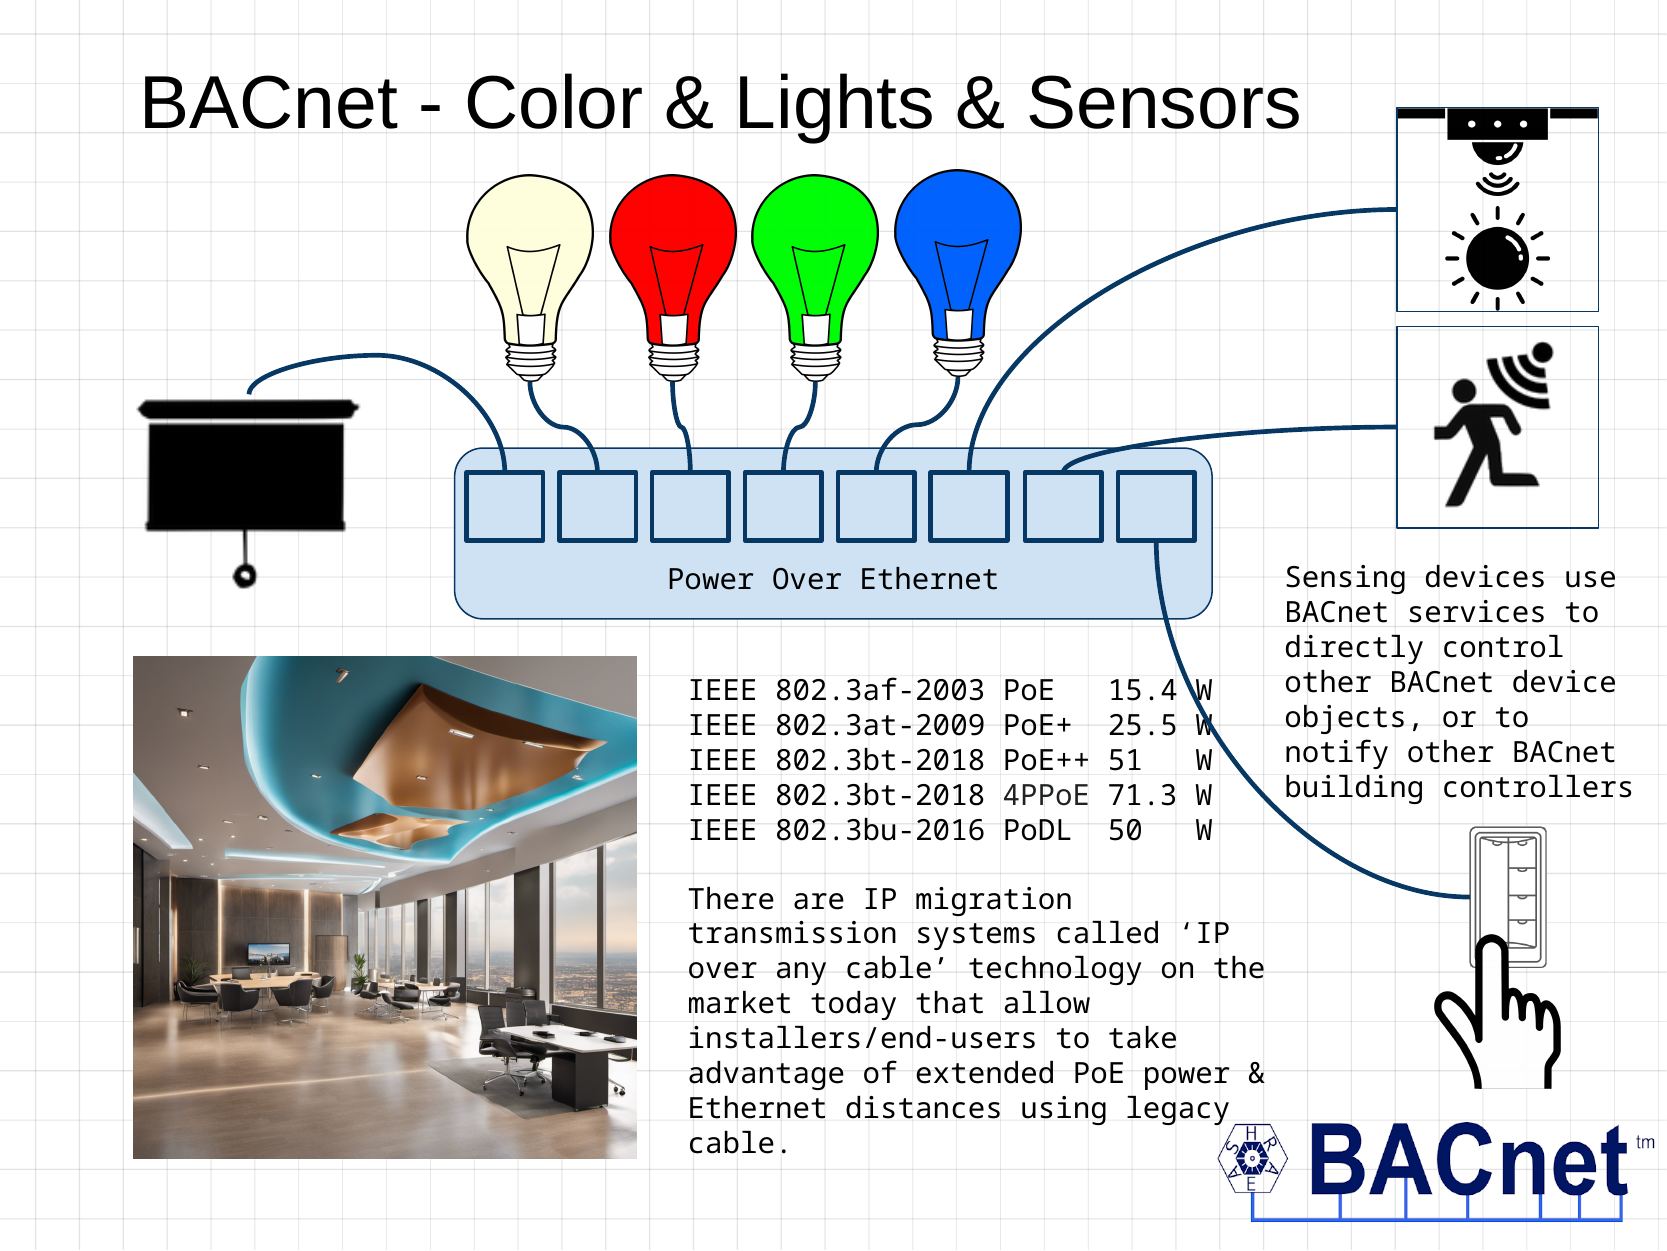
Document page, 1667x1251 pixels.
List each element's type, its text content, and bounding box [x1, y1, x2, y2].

text_box Sensing devices use BACnet services to directly control other BACnet device objects, or to notify other BACnet building controllers [1269, 543, 1652, 827]
text_box [930, 472, 1008, 541]
text_box [559, 472, 636, 541]
title BACnet - Color & Lights & Sensors [133, 47, 1630, 170]
text_box IEEE 802.3af-2003 PoE 15.4 W IEEE 802.3at-2009 PoE+ 25.5 W IEEE 802.3bt-2018 PoE++ 51 W IEEE 802.3bt-2018 4PPoE 71.3 W IEEE 802.3bu-2016 PoDL 50 W [1181, 656, 1270, 798]
text_box IEEE 802.3af-2003 PoE 15.4 W IEEE 802.3at-2009 PoE+ 25.5 W IEEE 802.3bt-2018 PoE++ 51 W IEEE 802.3bt-2018 4PPoE 71.3 W IEEE 802.3bu-2016 PoDL 50 W [672, 656, 1270, 864]
text_box [1117, 472, 1195, 541]
text_box [652, 472, 729, 541]
text_box [1025, 472, 1102, 541]
text_box Power Over Ethernet [454, 448, 1213, 619]
text_box [837, 472, 915, 541]
picture [0, 0, 1667, 1250]
text_box [466, 472, 544, 541]
text_box There are IP migration transmission systems called ‘IP over any cable’ technology on the market today that allow installers/end-users to take advantage of extended PoE power & Ethernet distances using legacy cable. [672, 864, 1315, 1159]
text_box [745, 472, 822, 541]
